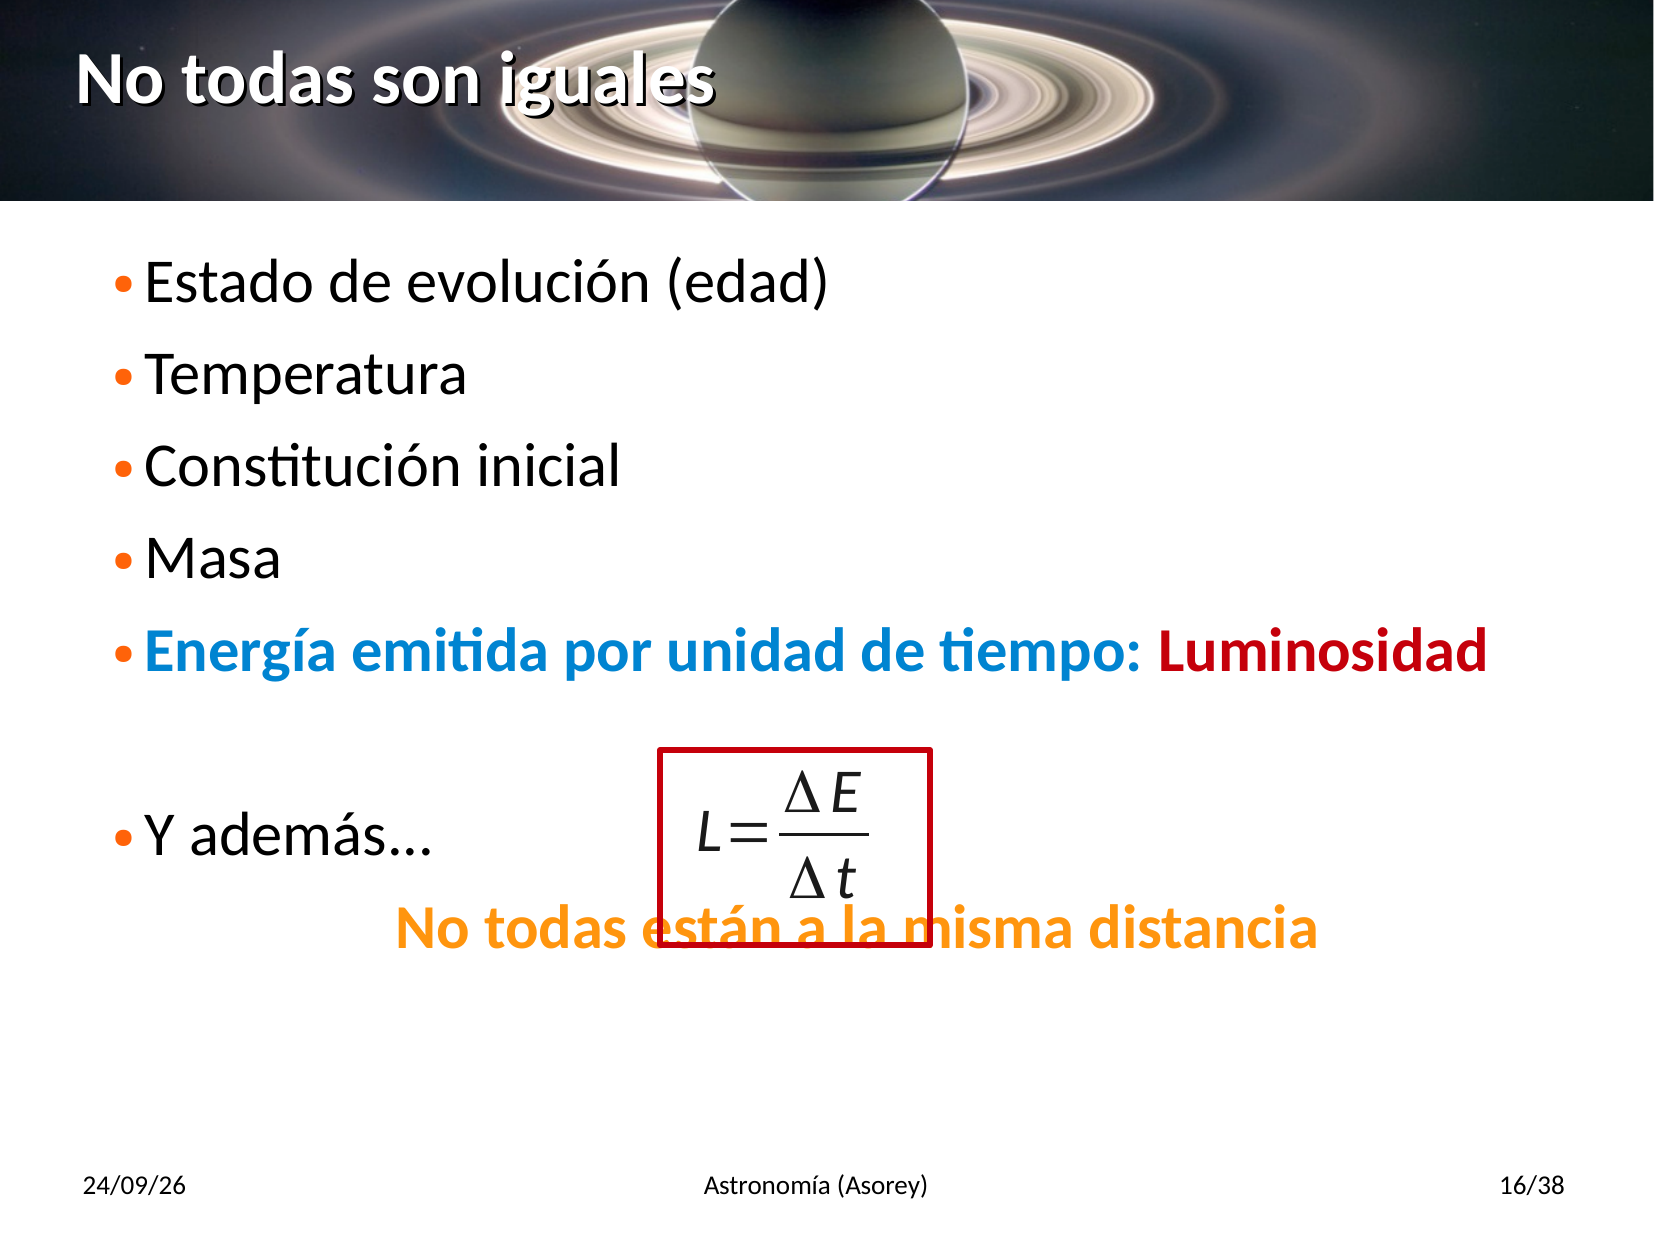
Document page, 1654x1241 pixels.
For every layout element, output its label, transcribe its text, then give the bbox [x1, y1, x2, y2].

list Estado de evolución (edad) Temperatura Constitución inicial Masa Energía emitida por unidad de tiempo: Luminosidad Y además... No todas están a la misma distancia [82, 255, 1571, 1156]
picture [0, 0, 1654, 201]
title No todas son iguales [75, 19, 1564, 151]
chart [690, 753, 878, 916]
